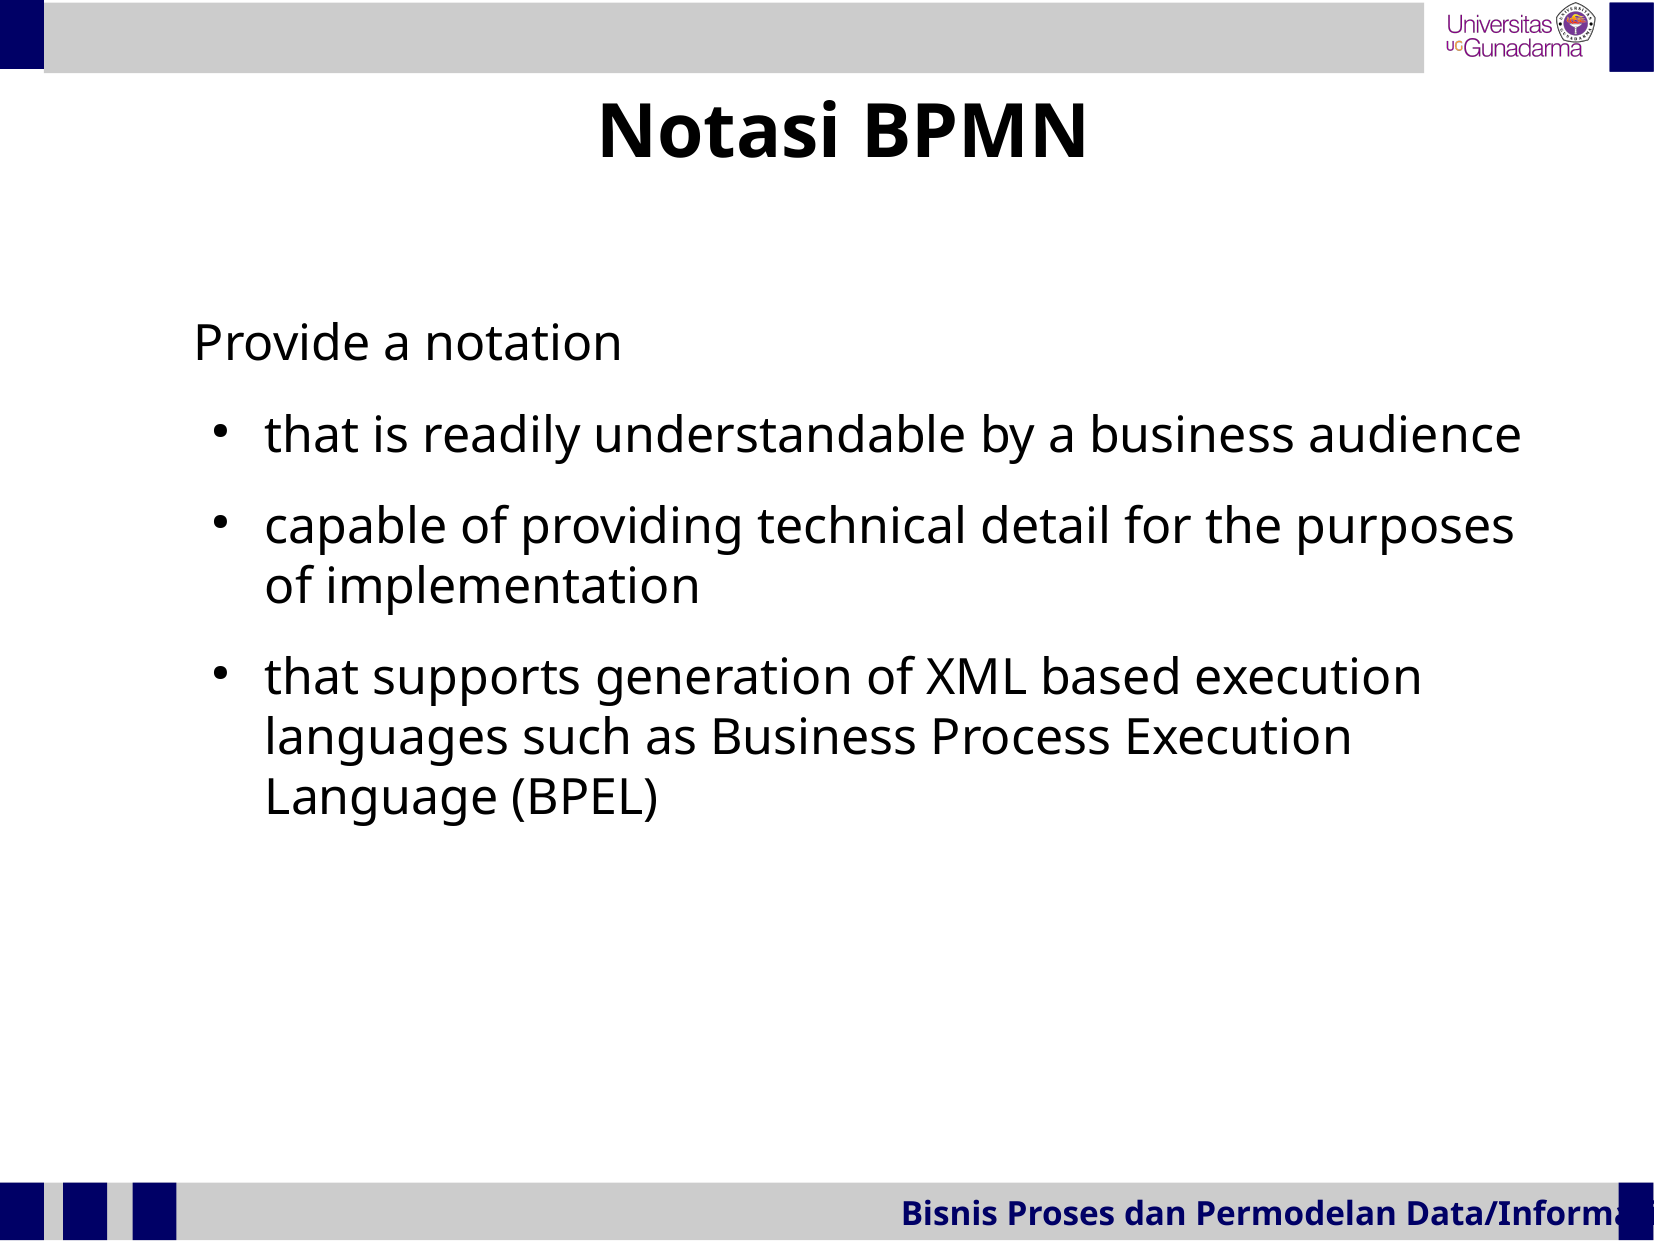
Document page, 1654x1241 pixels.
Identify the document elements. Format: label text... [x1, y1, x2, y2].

list Provide a notation that is readily understandable by a business audience capable of providing technical detail for the purposes of implementation that supports generation of XML based execution languages such as Business Process Execution Language (BPEL) [179, 303, 1571, 1020]
picture [1437, 2, 1610, 62]
title Notasi BPMN [134, 37, 1526, 217]
